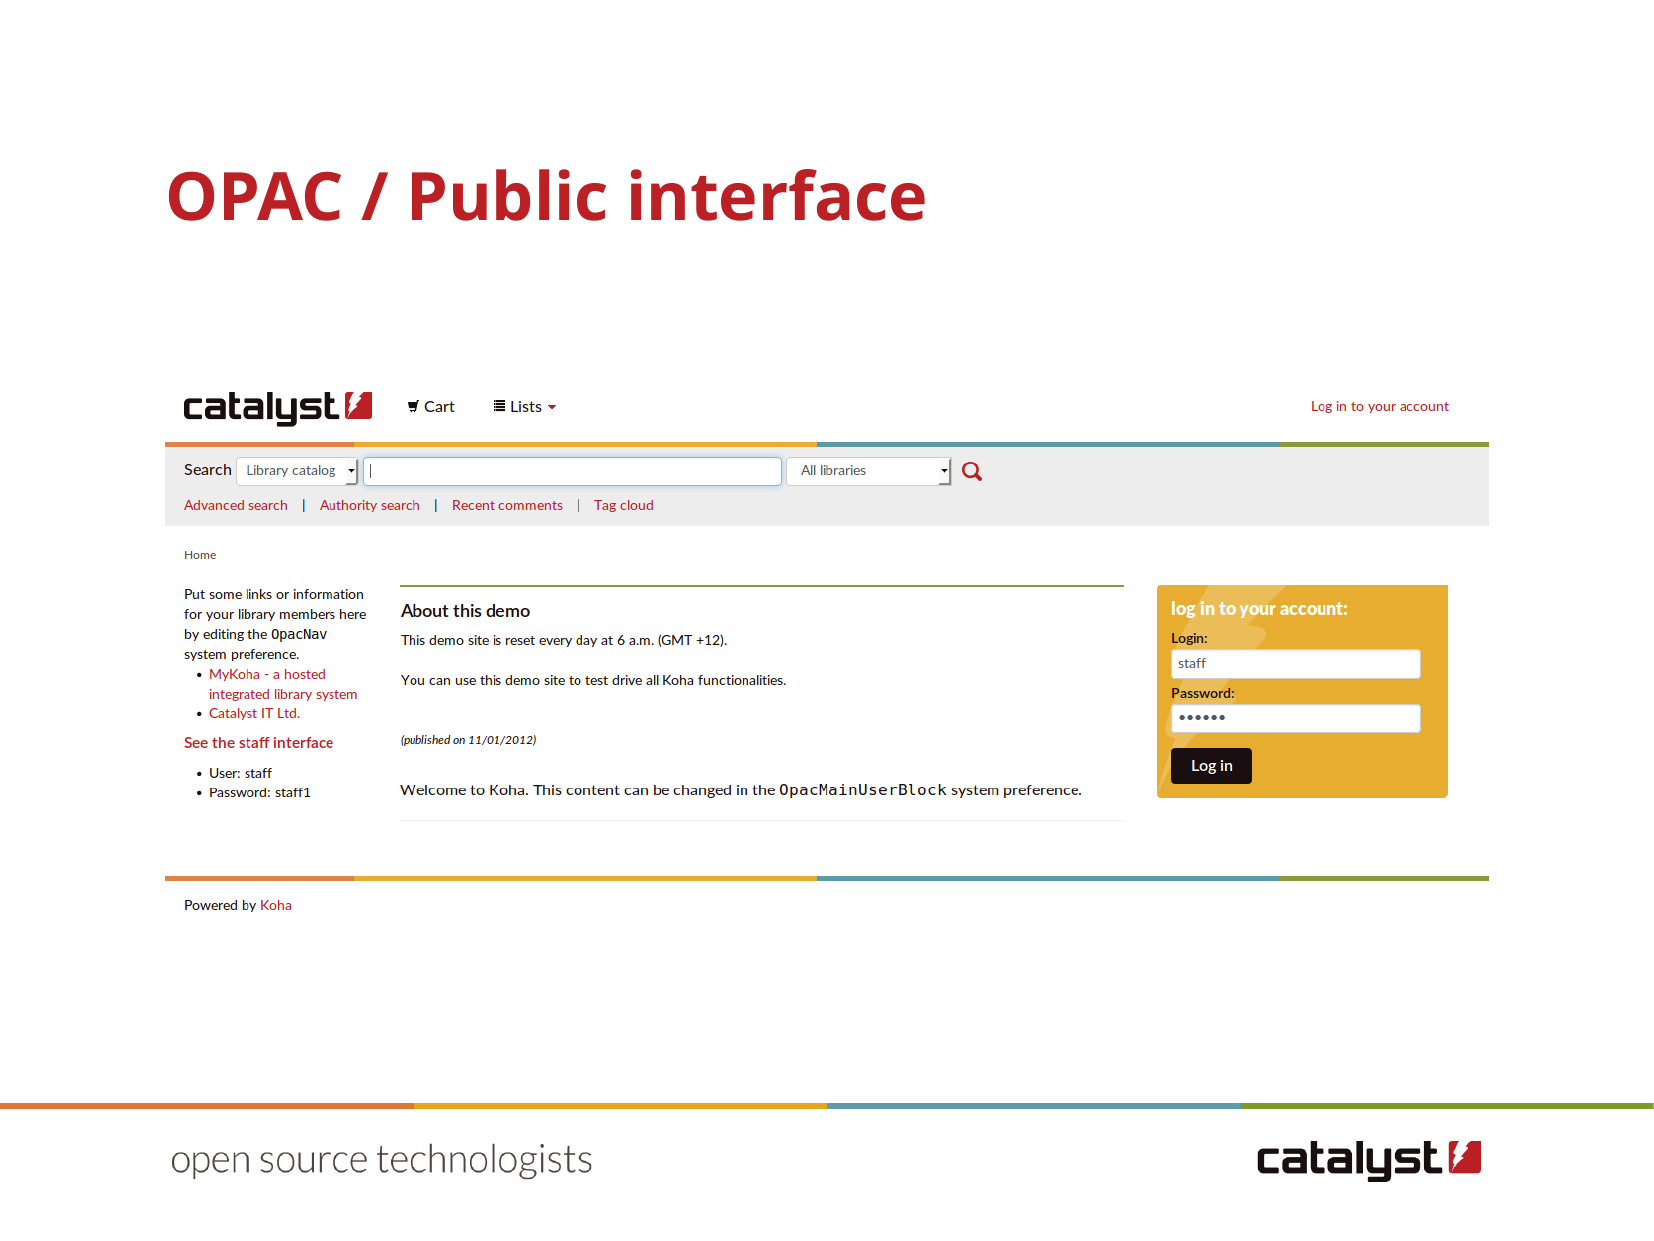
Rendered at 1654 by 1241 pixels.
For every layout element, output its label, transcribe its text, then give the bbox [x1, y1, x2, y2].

picture [0, 1103, 1654, 1182]
picture [165, 382, 1489, 952]
title OPAC / Public interface [165, 90, 1489, 298]
